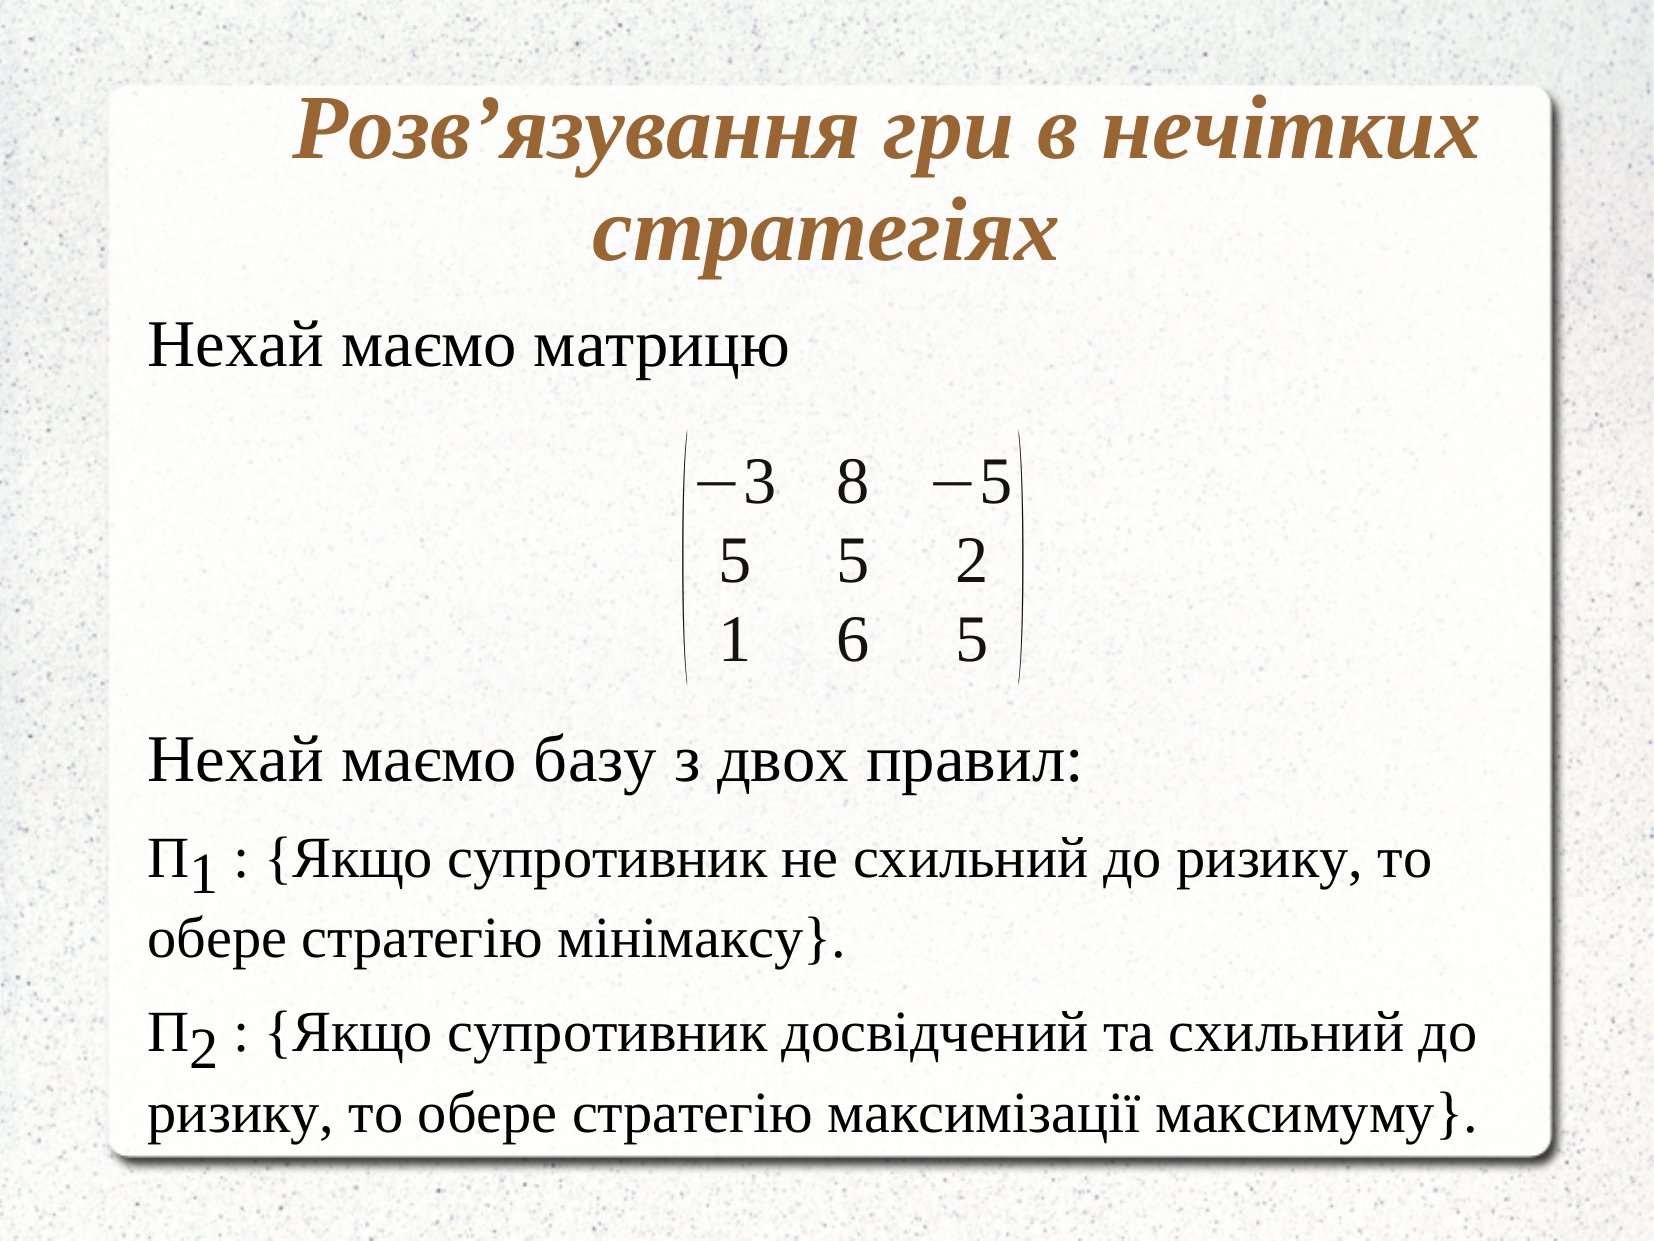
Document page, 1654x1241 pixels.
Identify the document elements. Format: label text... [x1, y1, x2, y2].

picture [0, 0, 1654, 1241]
list Нехай маємо матрицю Нехай маємо базу з двох правил: П1 : {Якщо супротивник не схильний до ризику, то обере стратегію мінімаксу}. П2 : {Якщо супротивник досвідчений та схильний до ризику, то обере стратегію максимізації максимуму}. [147, 307, 1506, 1241]
title Розв’язування гри в нечітких стратегіях [118, 76, 1536, 280]
chart [673, 425, 1034, 689]
